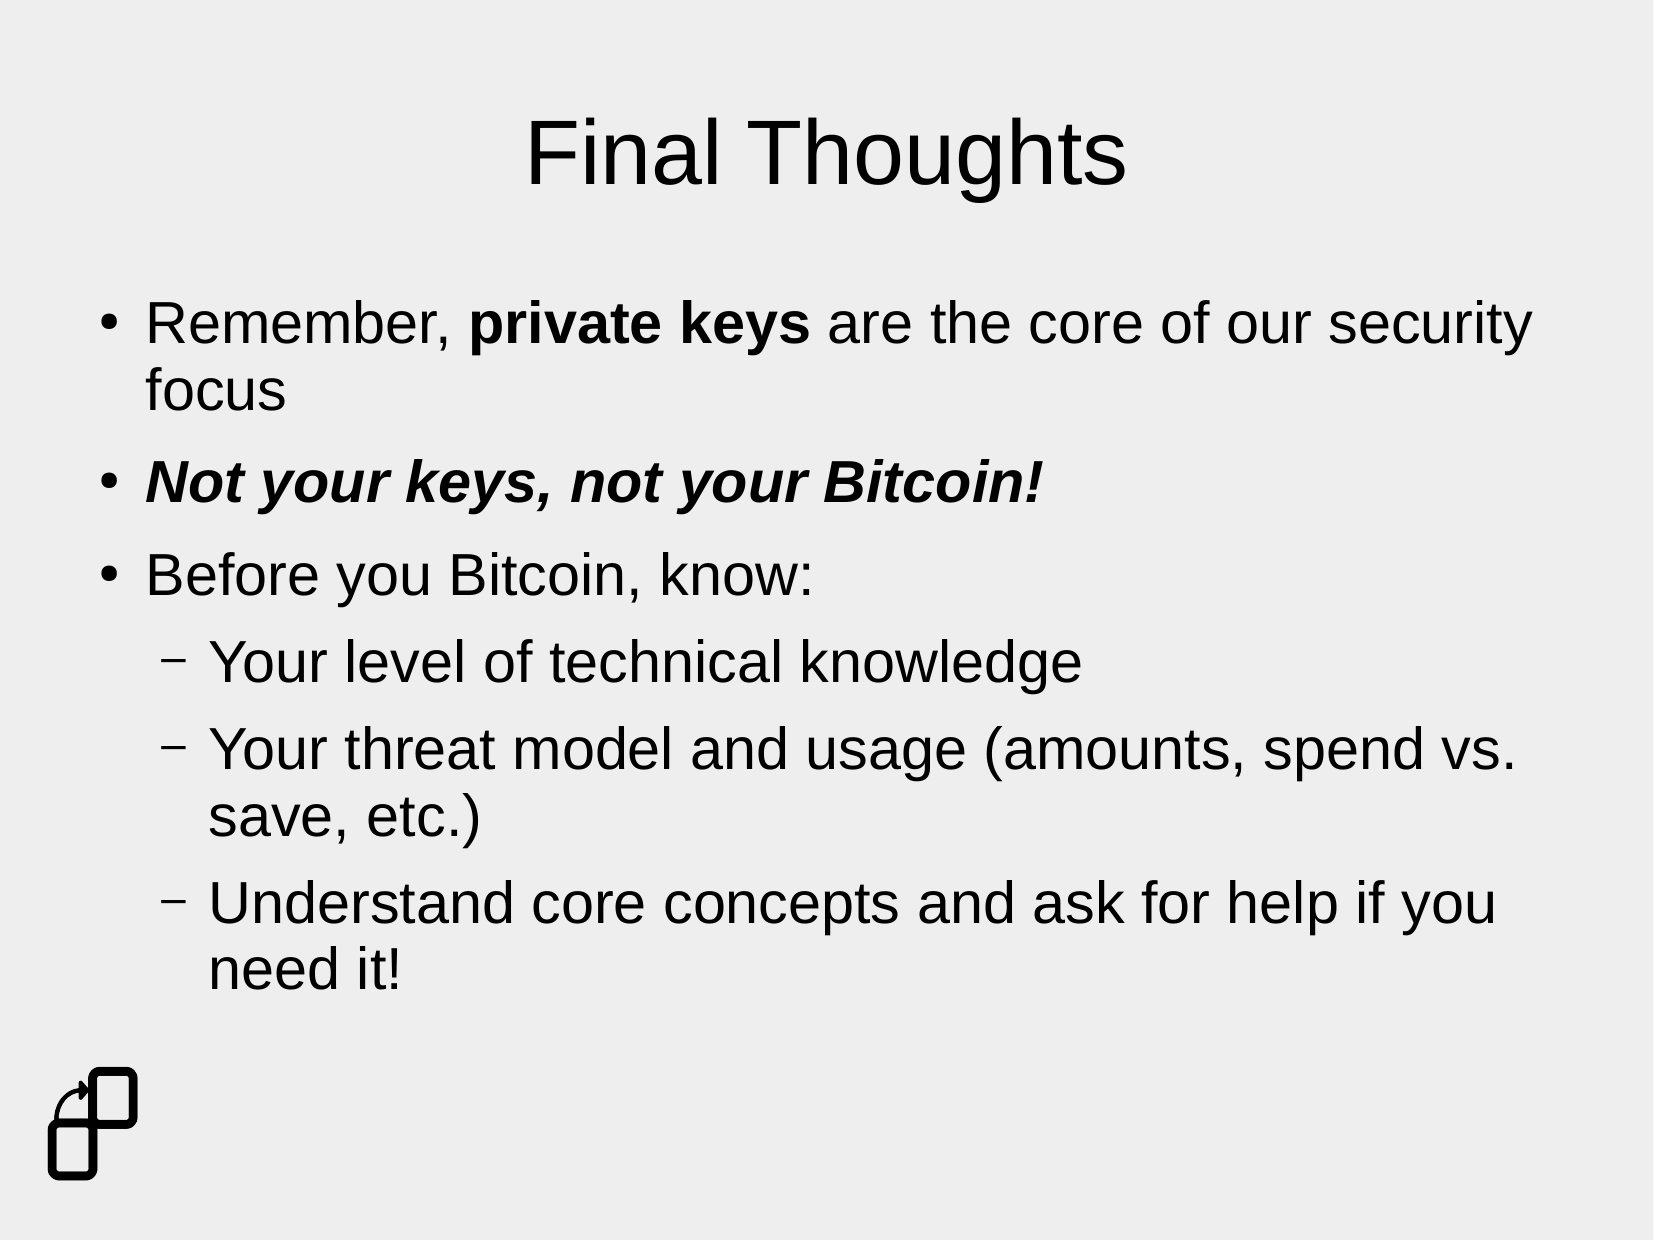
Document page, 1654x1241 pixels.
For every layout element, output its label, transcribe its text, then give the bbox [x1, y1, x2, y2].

picture [30, 1062, 153, 1186]
list Remember, private keys are the core of our security focus Not your keys, not your Bitcoin! Before you Bitcoin, know: Your level of technical knowledge Your threat model and usage (amounts, spend vs. save, etc.) Understand core concepts and ask for help if you need it! [82, 290, 1571, 1010]
title Final Thoughts [82, 49, 1571, 257]
